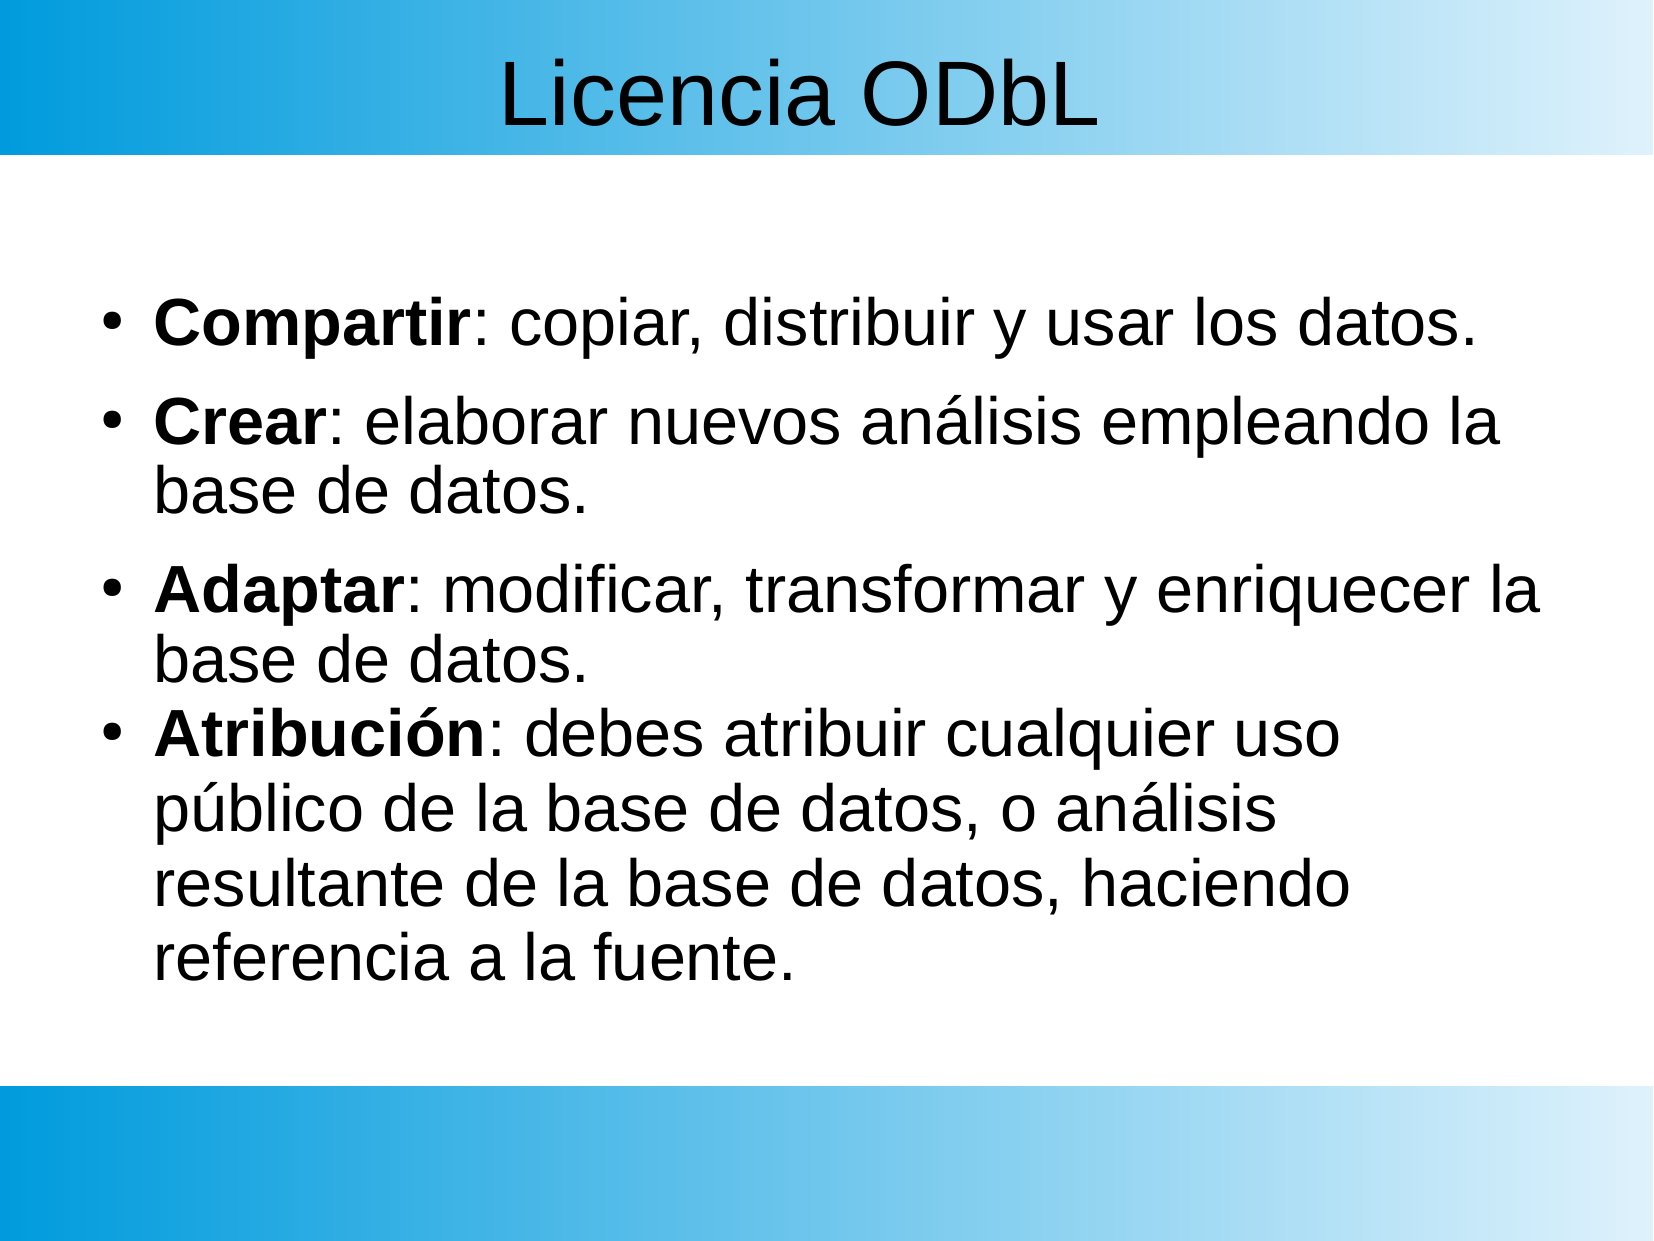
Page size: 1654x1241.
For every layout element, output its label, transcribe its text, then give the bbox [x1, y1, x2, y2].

text_box Licencia ODbL [484, 35, 1123, 153]
list Compartir: copiar, distribuir y usar los datos. Crear: elaborar nuevos análisis empleando la base de datos. Adaptar: modificar, transformar y enriquecer la base de datos. Atribución: debes atribuir cualquier uso público de la base de datos, o análisis resultante de la base de datos, haciendo referencia a la fuente. [82, 290, 1571, 1010]
